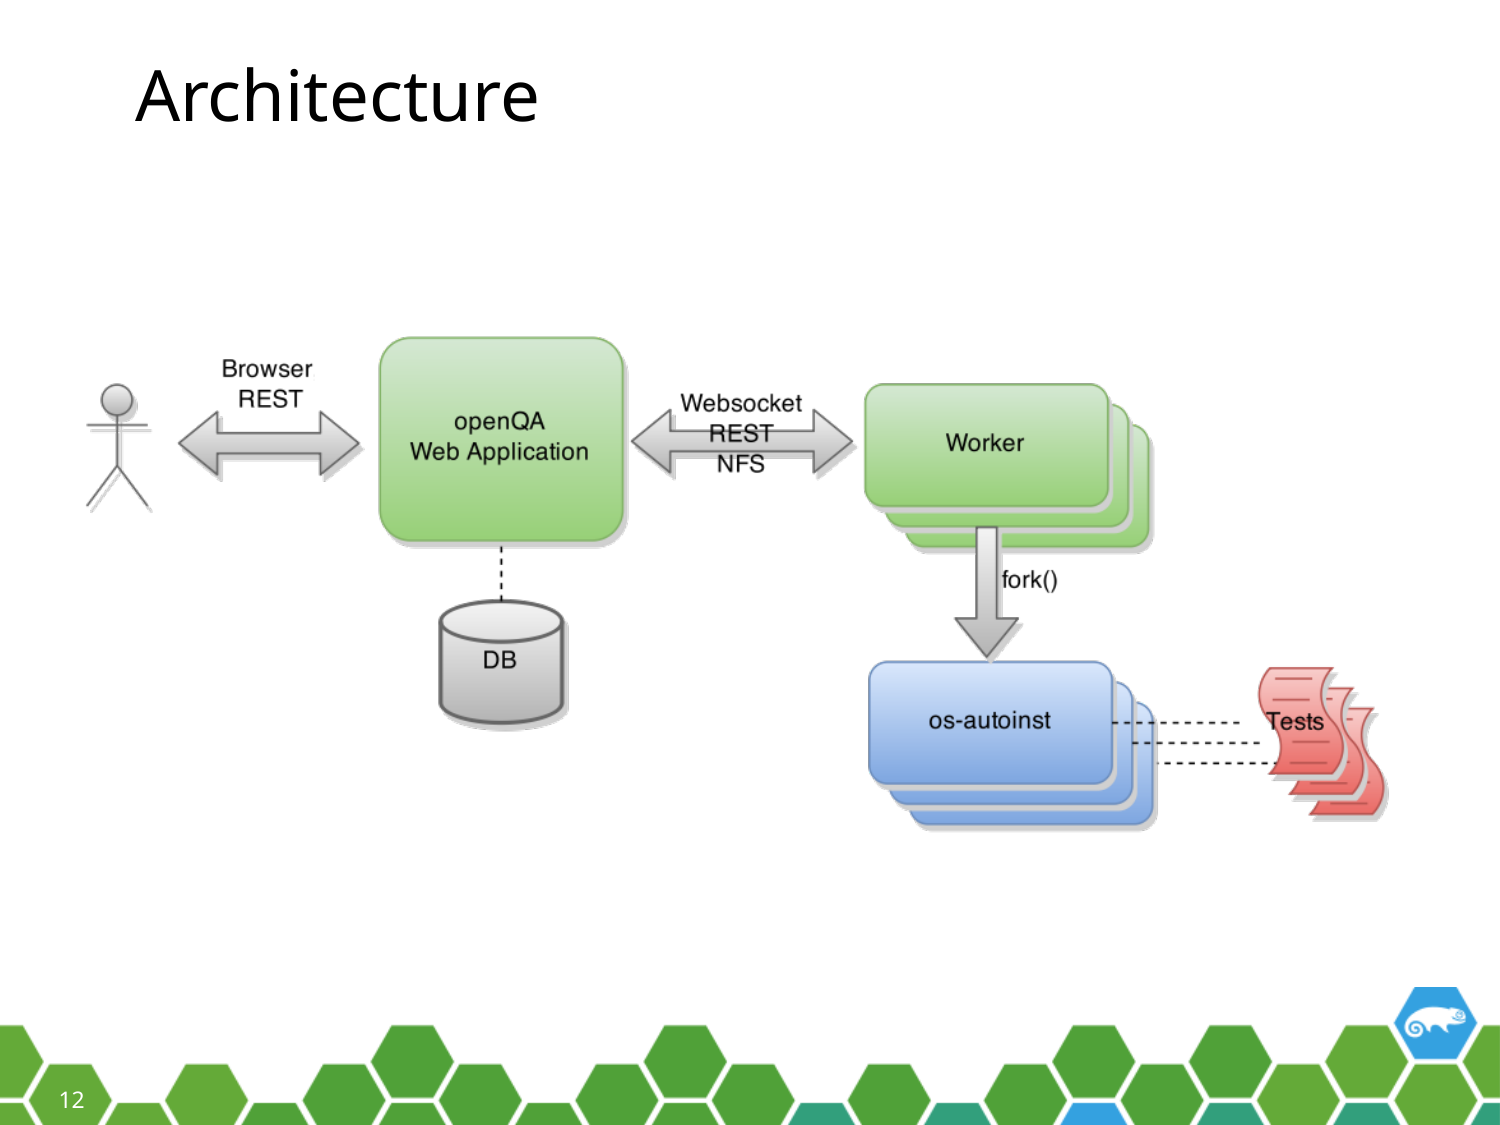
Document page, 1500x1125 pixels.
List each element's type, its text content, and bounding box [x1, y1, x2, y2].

picture [0, 987, 1500, 1125]
picture [84, 335, 1394, 836]
title Architecture [135, 12, 1372, 175]
